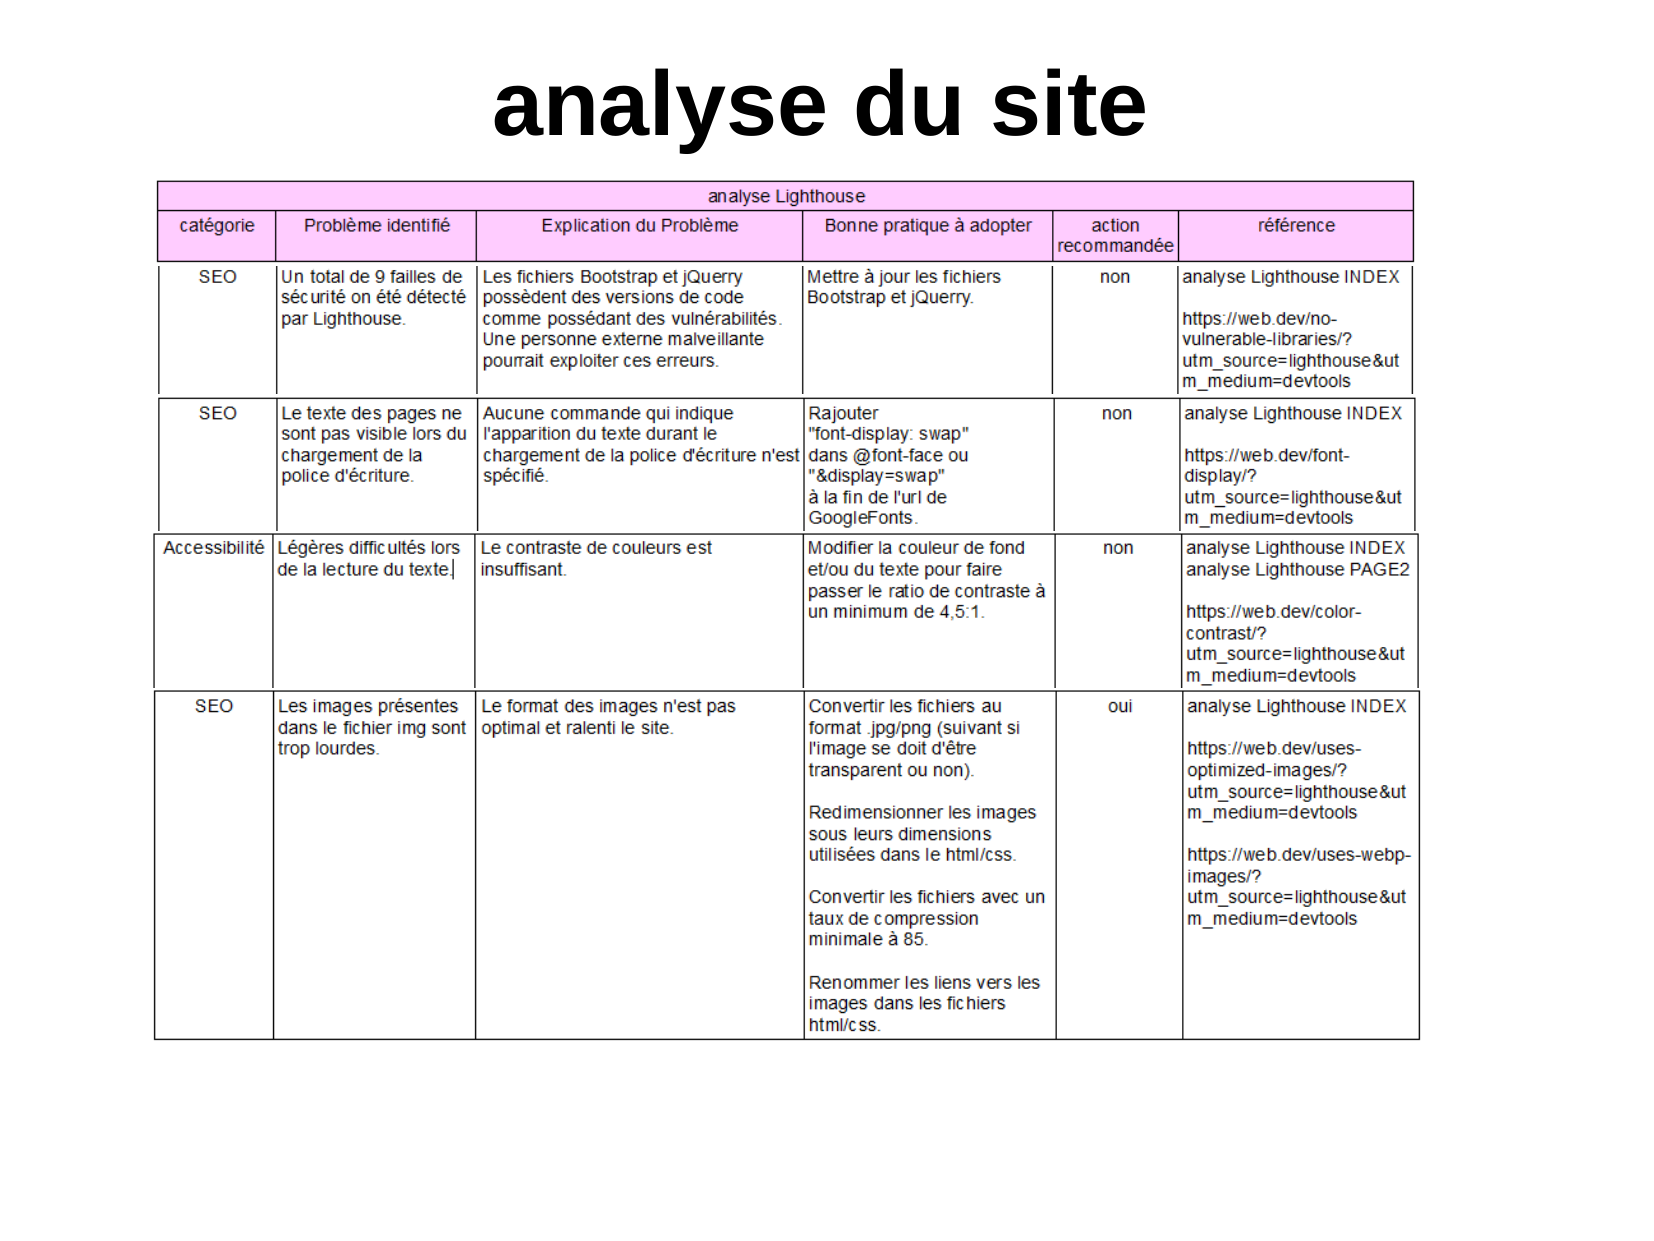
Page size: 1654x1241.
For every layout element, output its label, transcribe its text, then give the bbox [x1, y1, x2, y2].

title analyse du site [76, 0, 1565, 208]
picture [149, 177, 1424, 1044]
